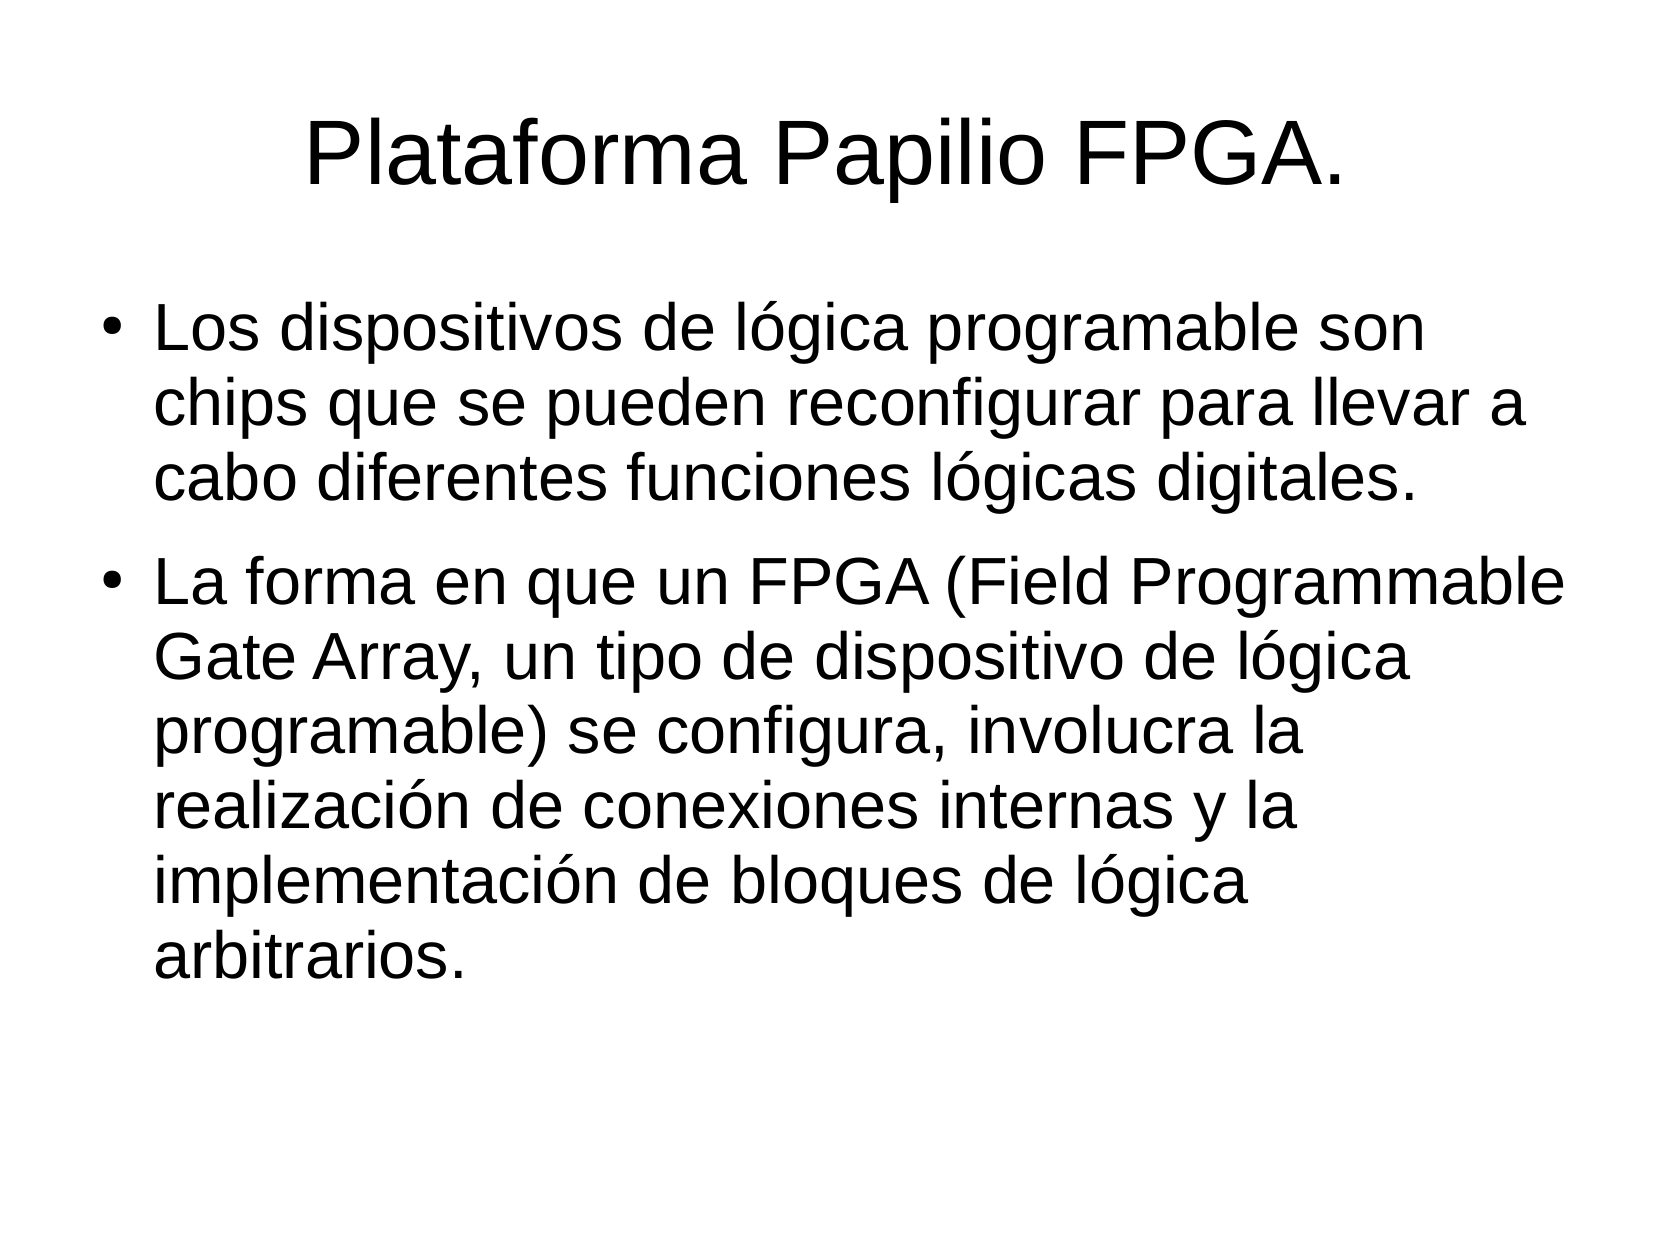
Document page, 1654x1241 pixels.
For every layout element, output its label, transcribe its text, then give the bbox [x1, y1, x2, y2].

list Los dispositivos de lógica programable son chips que se pueden reconfigurar para llevar a cabo diferentes funciones lógicas digitales. La forma en que un FPGA (Field Programmable Gate Array, un tipo de dispositivo de lógica programable) se configura, involucra la realización de conexiones internas y la implementación de bloques de lógica arbitrarios. [82, 290, 1571, 1010]
title Plataforma Papilio FPGA. [82, 49, 1571, 257]
